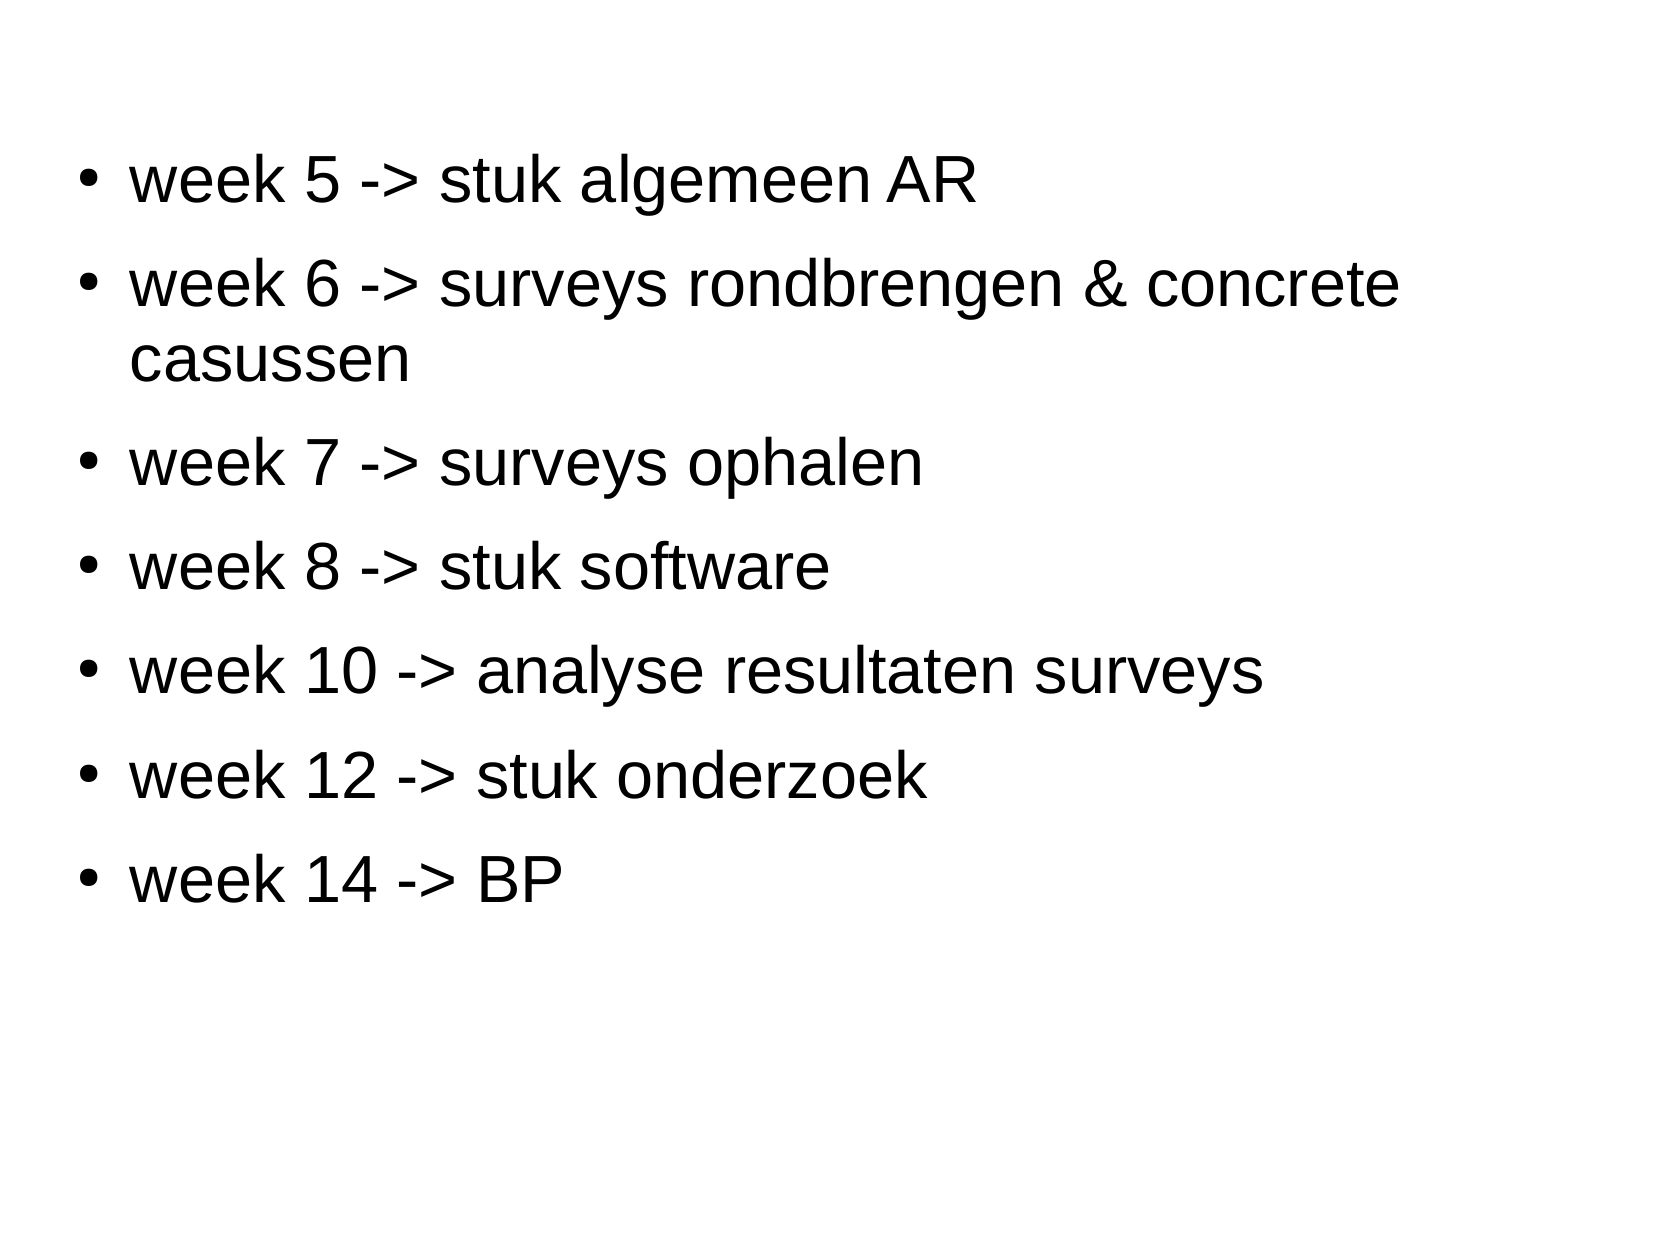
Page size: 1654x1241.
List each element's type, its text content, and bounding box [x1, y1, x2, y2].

list week 5 -> stuk algemeen AR week 6 -> surveys rondbrengen & concrete casussen week 7 -> surveys ophalen week 8 -> stuk software week 10 -> analyse resultaten surveys week 12 -> stuk onderzoek week 14 -> BP [59, 141, 1595, 1123]
